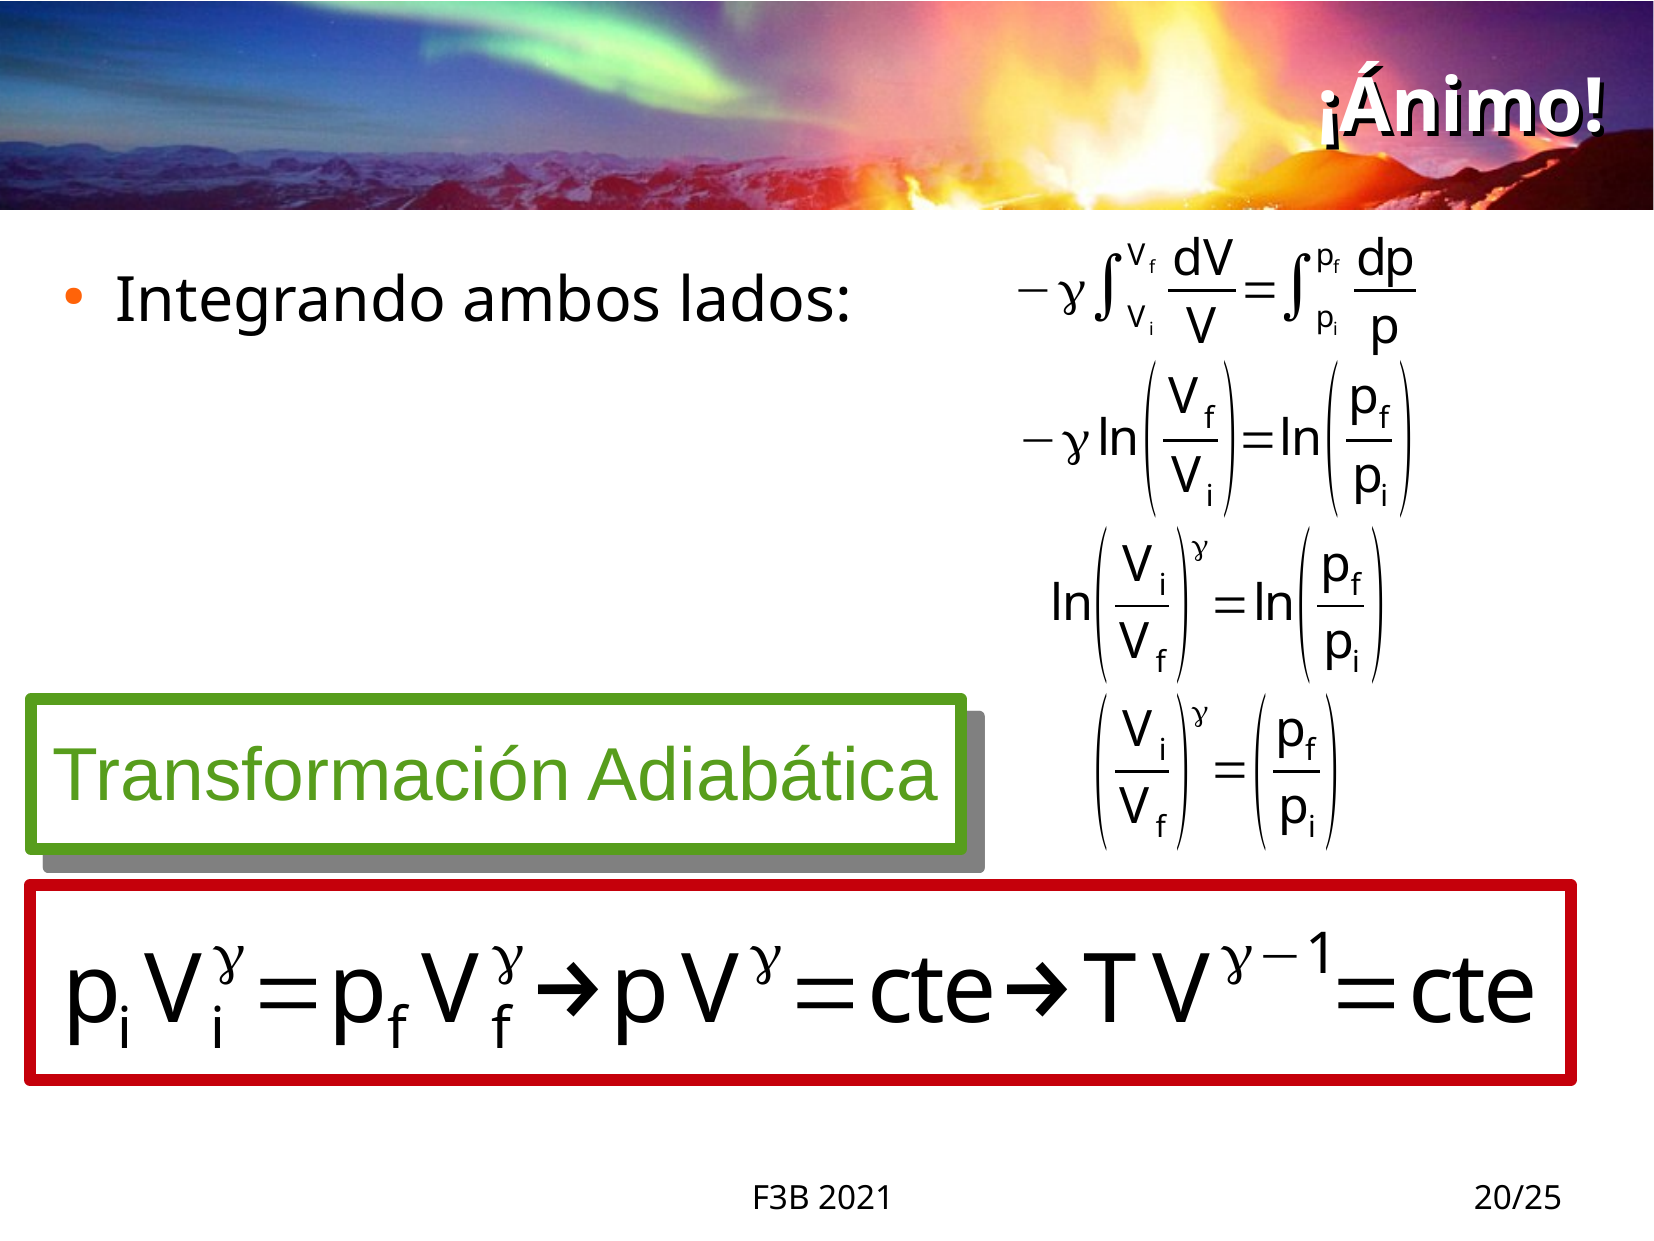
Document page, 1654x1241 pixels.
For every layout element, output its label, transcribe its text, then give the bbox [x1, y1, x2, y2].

list Integrando ambos lados: [45, 255, 1606, 1156]
list Integrando ambos lados: [45, 891, 1565, 1074]
title ¡Ánimo! [45, 15, 1606, 191]
picture [0, 1, 1654, 210]
chart [1007, 226, 1425, 854]
chart [56, 918, 1542, 1064]
text_box Transformación Adiabática [30, 699, 961, 850]
